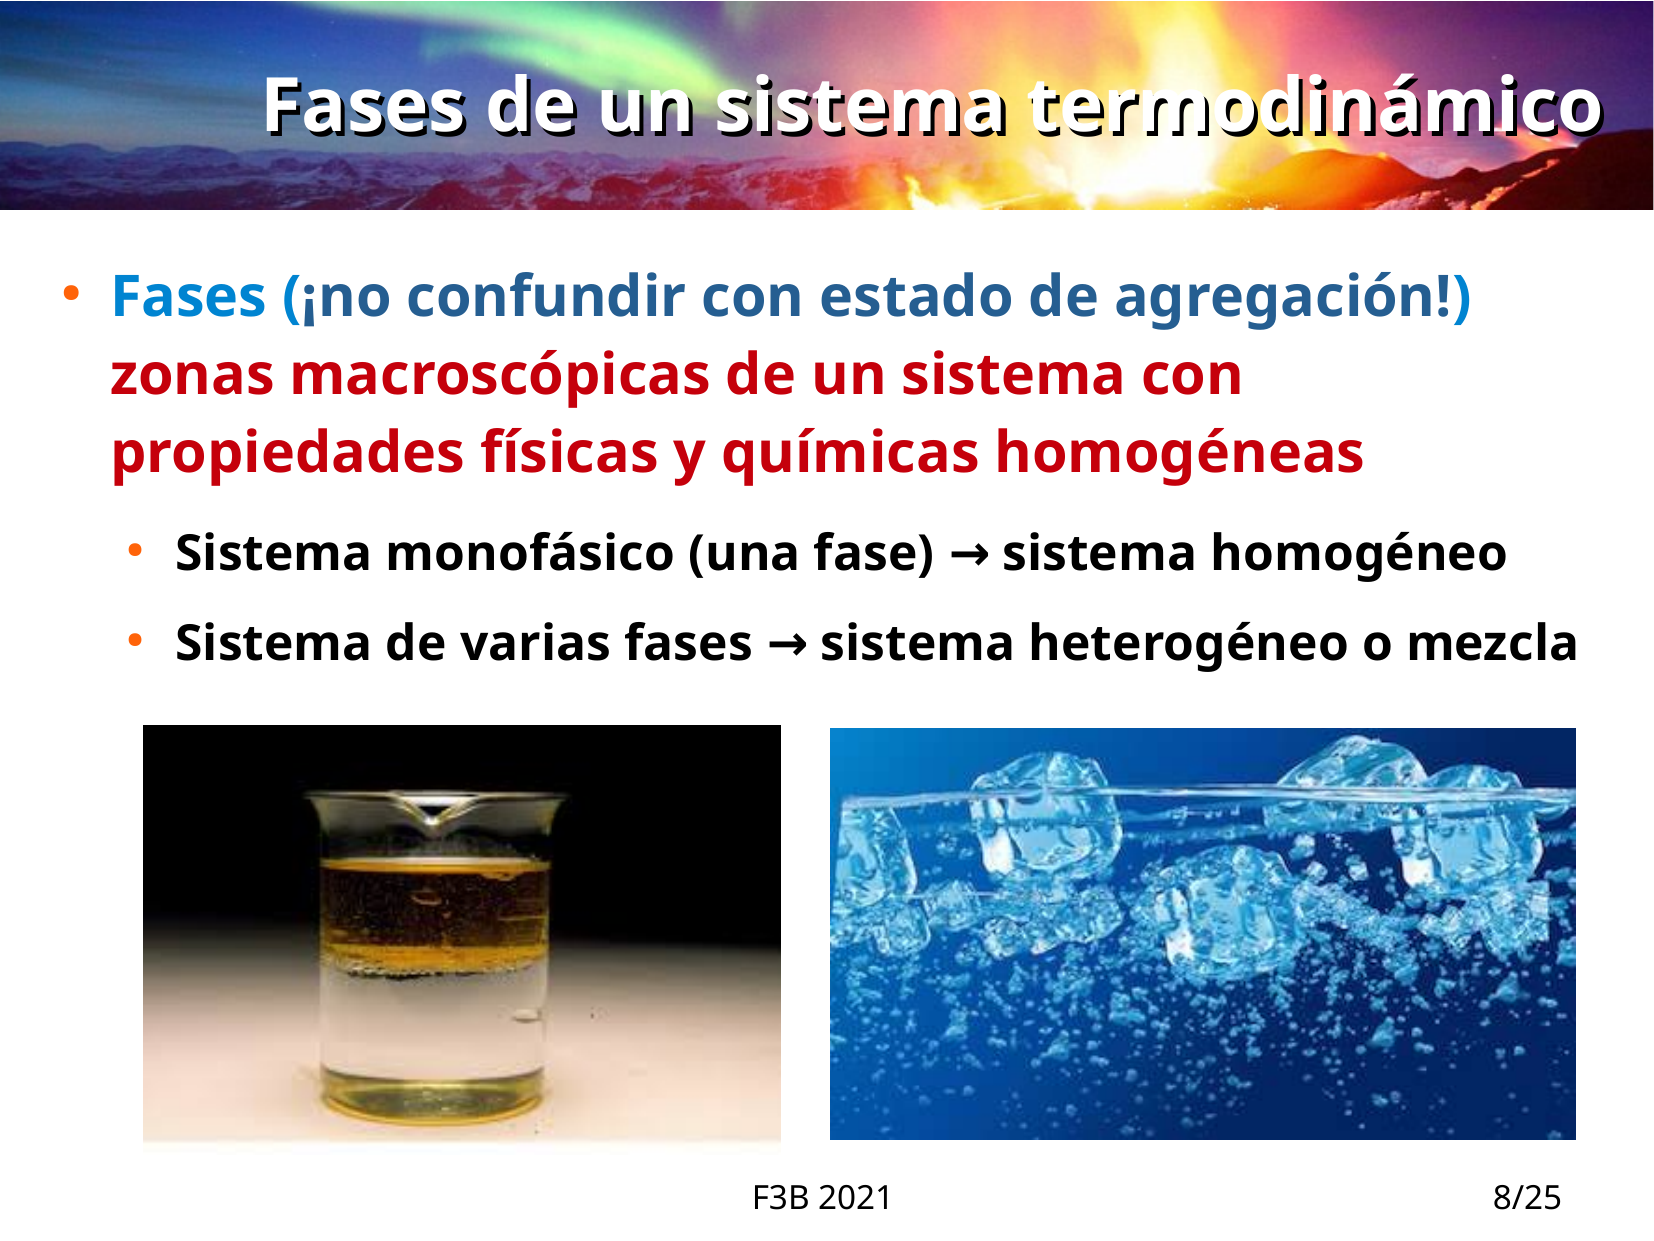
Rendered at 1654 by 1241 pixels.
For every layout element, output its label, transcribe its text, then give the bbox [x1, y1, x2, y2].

picture [143, 725, 781, 1155]
picture [0, 1, 1654, 210]
picture [830, 728, 1576, 1141]
title Fases de un sistema termodinámico [45, 15, 1606, 191]
list Fases (¡no confundir con estado de agregación!) zonas macroscópicas de un sistema con propiedades físicas y químicas homogéneas Sistema monofásico (una fase) → sistema homogéneo Sistema de varias fases → sistema heterogéneo o mezcla [45, 255, 1606, 685]
